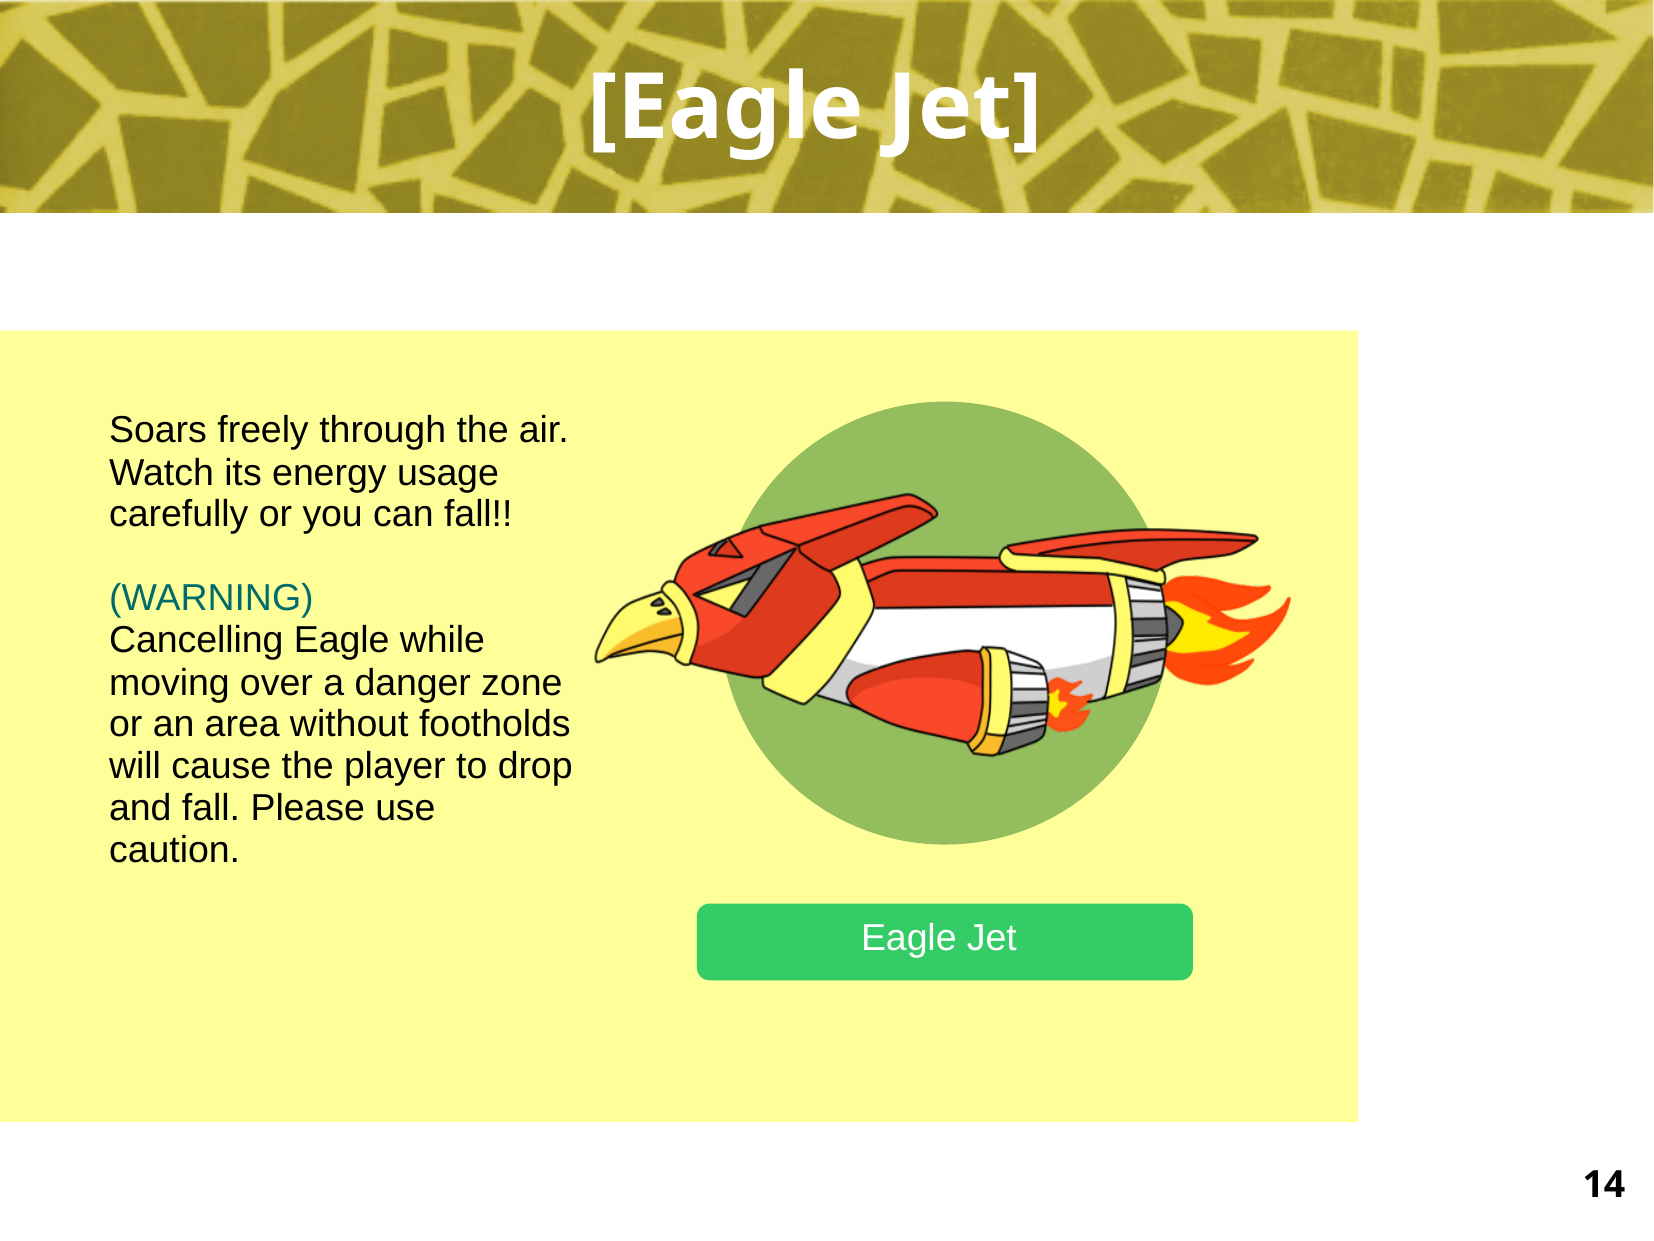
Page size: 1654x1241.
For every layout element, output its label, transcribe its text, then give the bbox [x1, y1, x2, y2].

title [Eagle Jet] [70, 0, 1559, 208]
text_box Eagle Jet [696, 909, 1182, 967]
text_box [0, 330, 1359, 1123]
text_box Soars freely through the air. Watch its energy usage carefully or you can fall!! (WARNING) Cancelling Eagle while moving over a danger zone or an area without footholds will cause the player to drop and fall. Please use caution. [94, 401, 591, 879]
picture [537, 383, 1291, 880]
picture [0, 0, 1654, 213]
